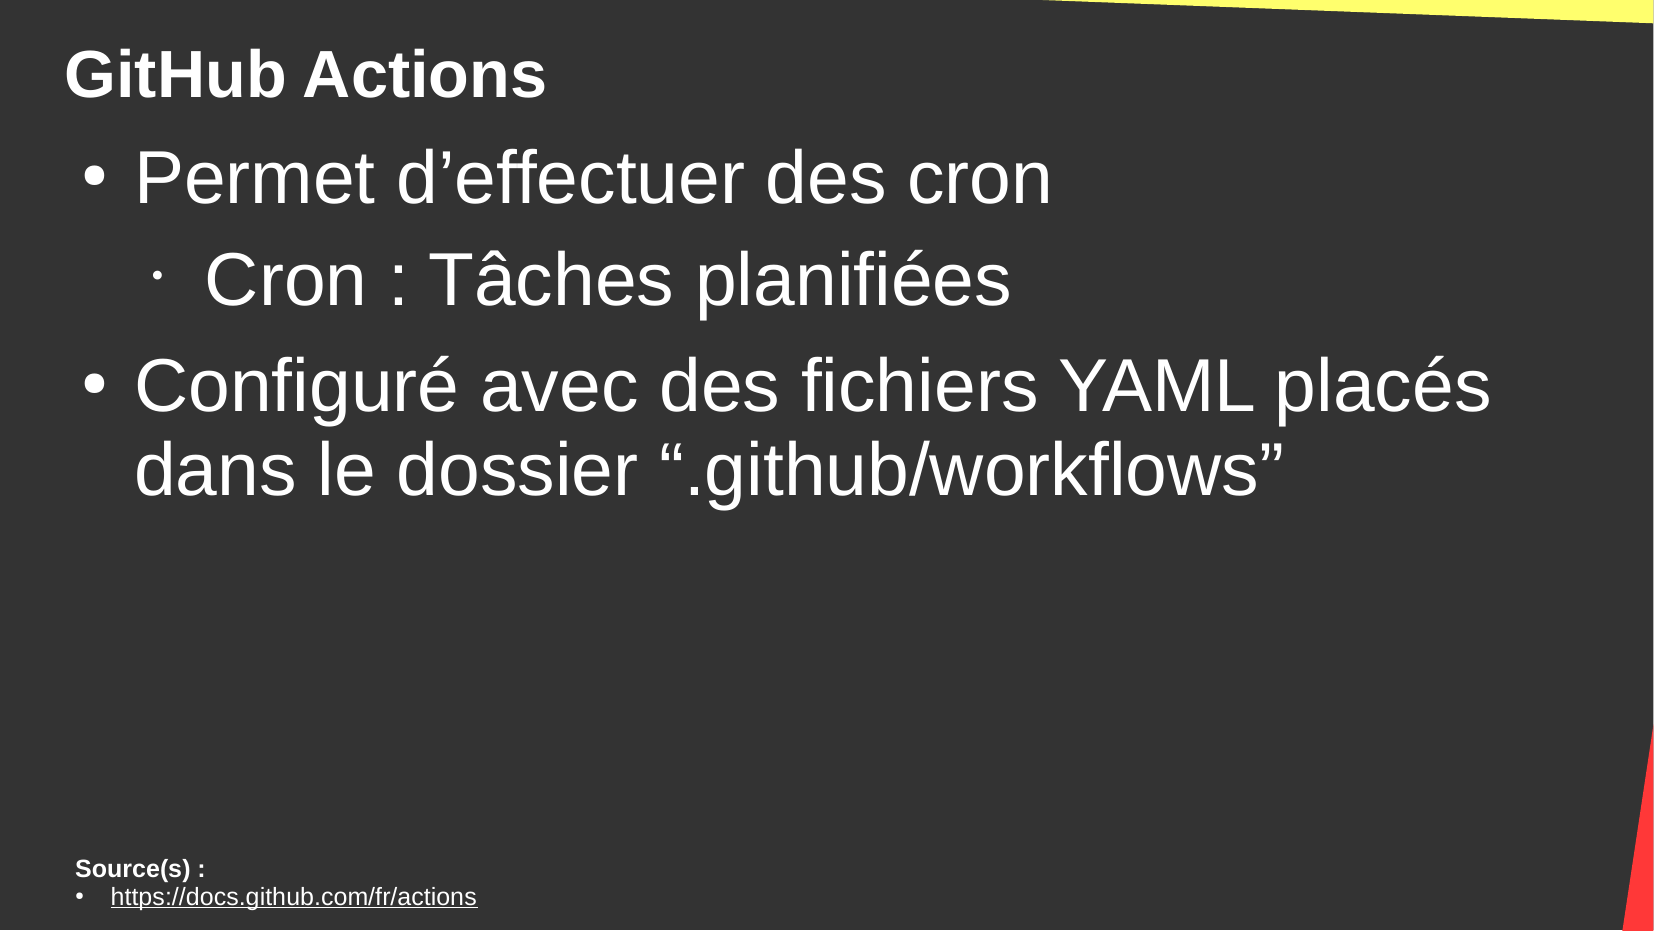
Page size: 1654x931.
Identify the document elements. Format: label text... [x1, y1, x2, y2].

text_box [1622, 720, 1654, 931]
list Permet d’effectuer des cron Cron : Tâches planifiées Configuré avec des fichiers YAML placés dans le dossier “.github/workflows” [63, 135, 1616, 768]
text_box Source(s) : https://docs.github.com/fr/actions [60, 809, 1546, 919]
title GitHub Actions [64, 37, 1105, 119]
text_box [1042, 0, 1654, 24]
